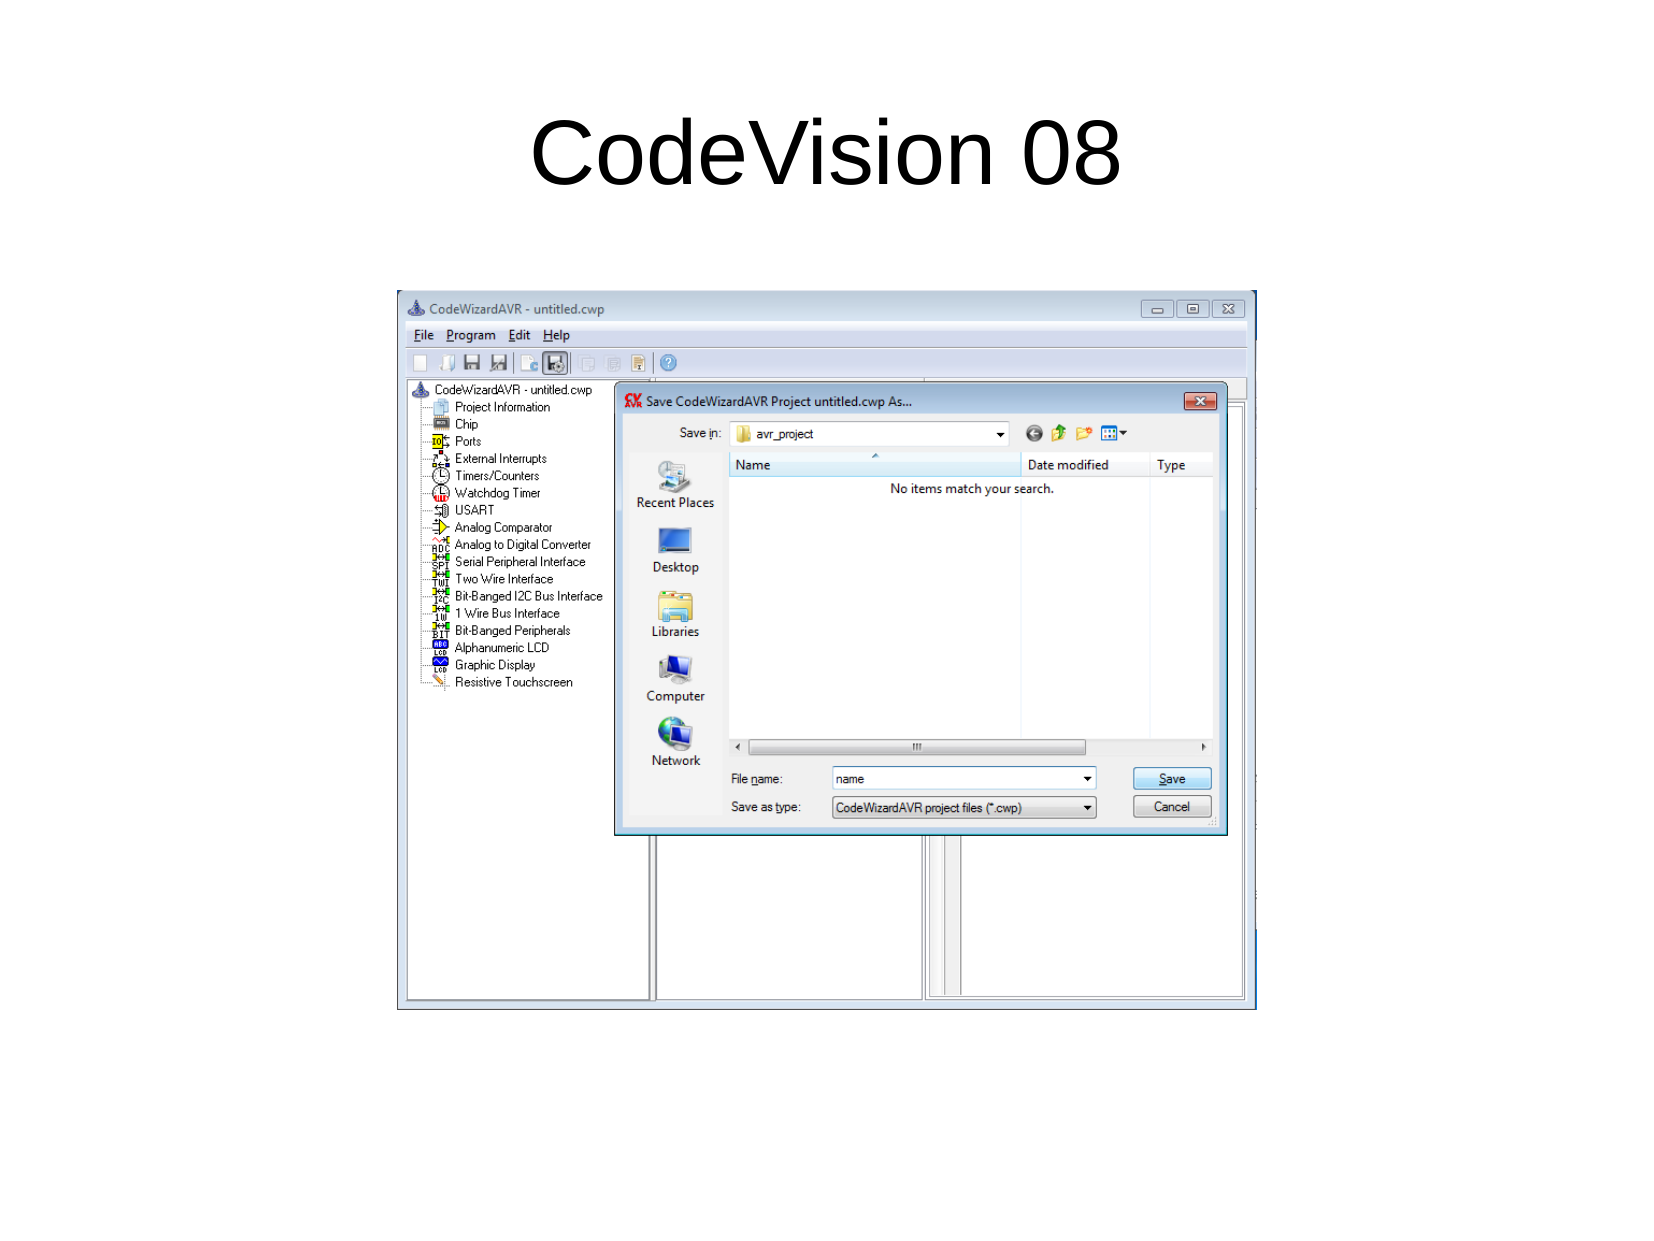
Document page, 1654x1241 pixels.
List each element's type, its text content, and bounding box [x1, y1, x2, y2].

title CodeVision 08 [82, 49, 1571, 257]
picture [397, 290, 1257, 1010]
